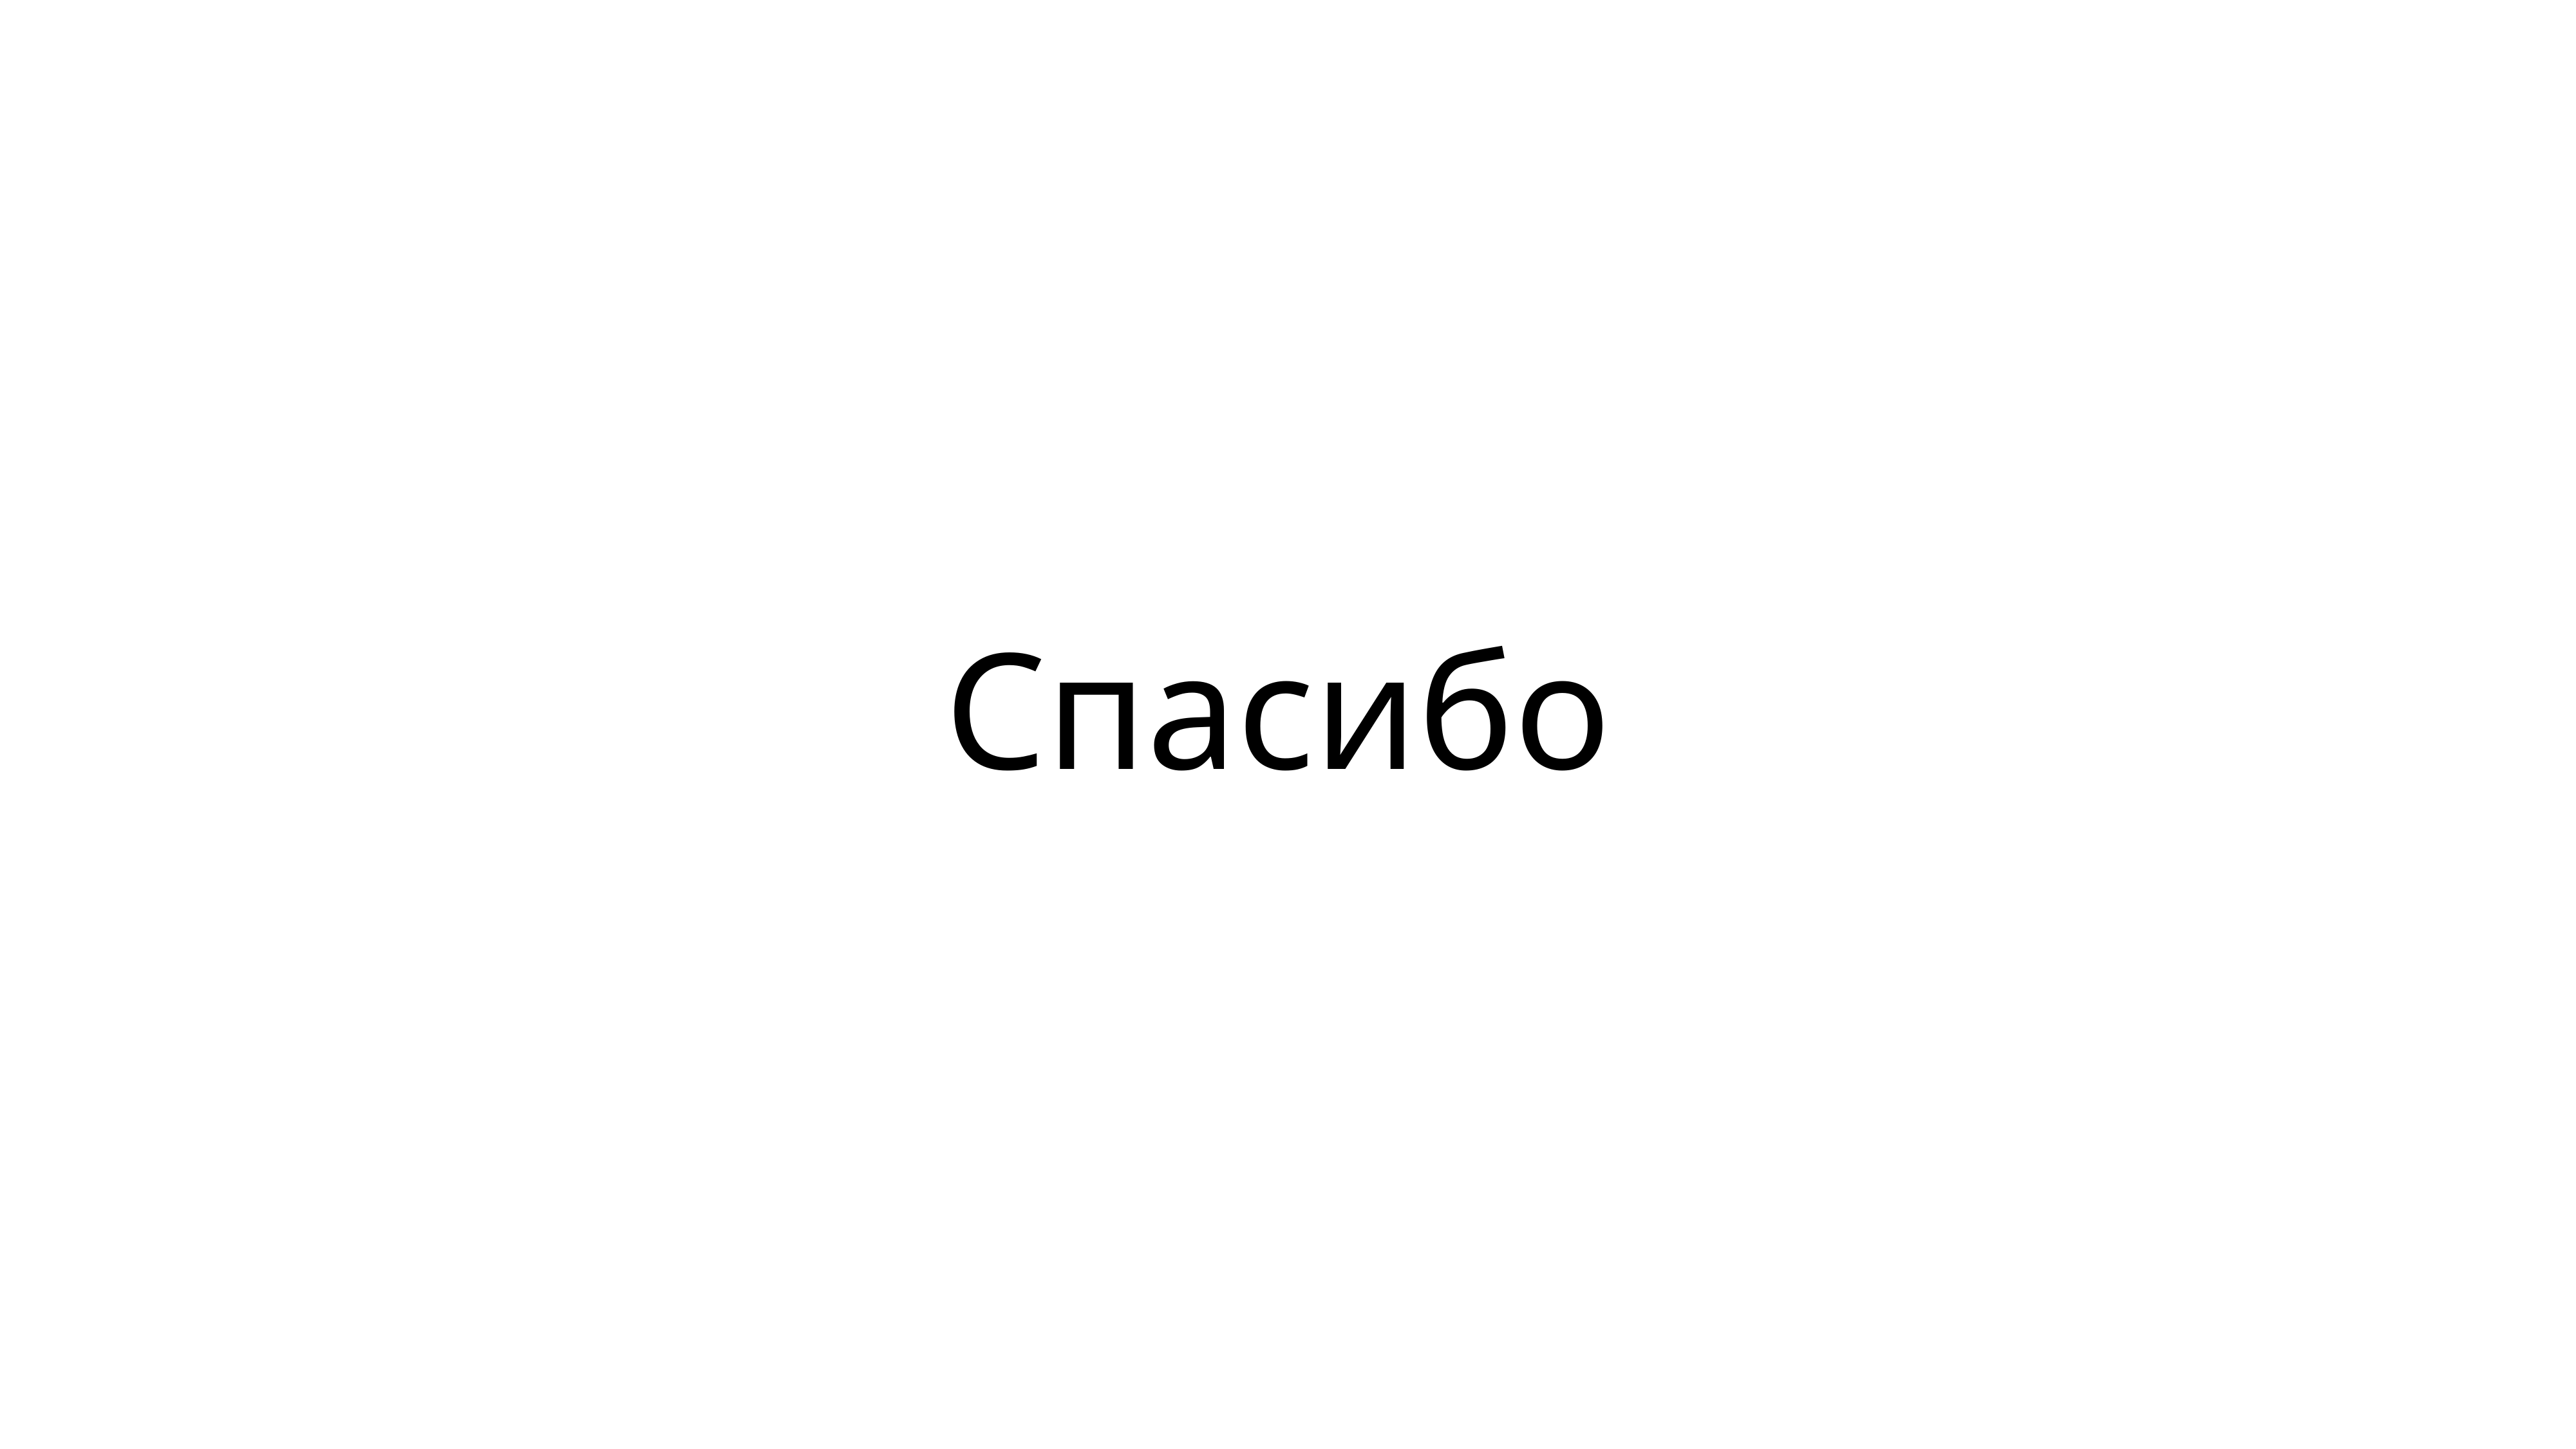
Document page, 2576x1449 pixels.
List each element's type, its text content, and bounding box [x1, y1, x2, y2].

title Спасибо [310, 321, 2246, 1088]
